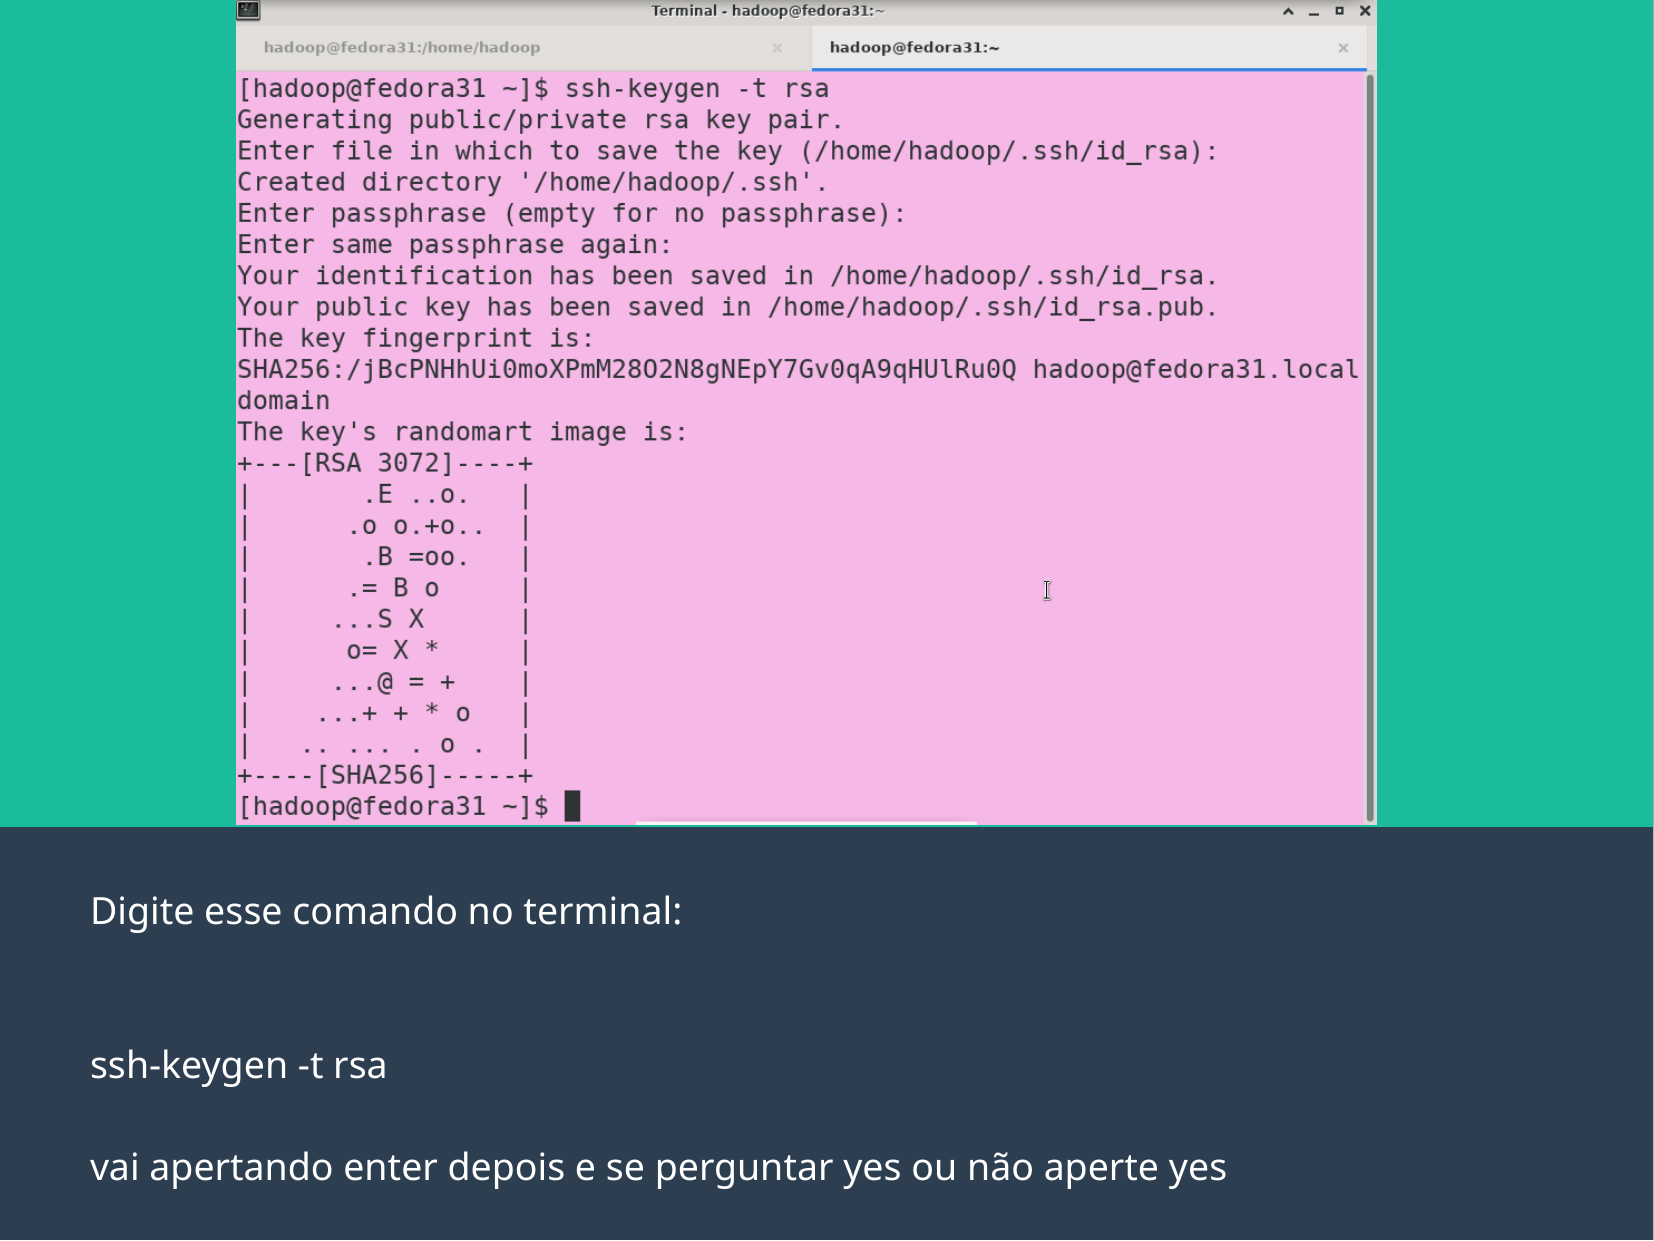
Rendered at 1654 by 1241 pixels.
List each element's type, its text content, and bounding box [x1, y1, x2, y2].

text_box Digite esse comando no terminal: ssh-keygen -t rsa vai apertando enter depois e se perguntar yes ou não aperte yes [90, 885, 1531, 1147]
picture [236, 0, 1377, 825]
